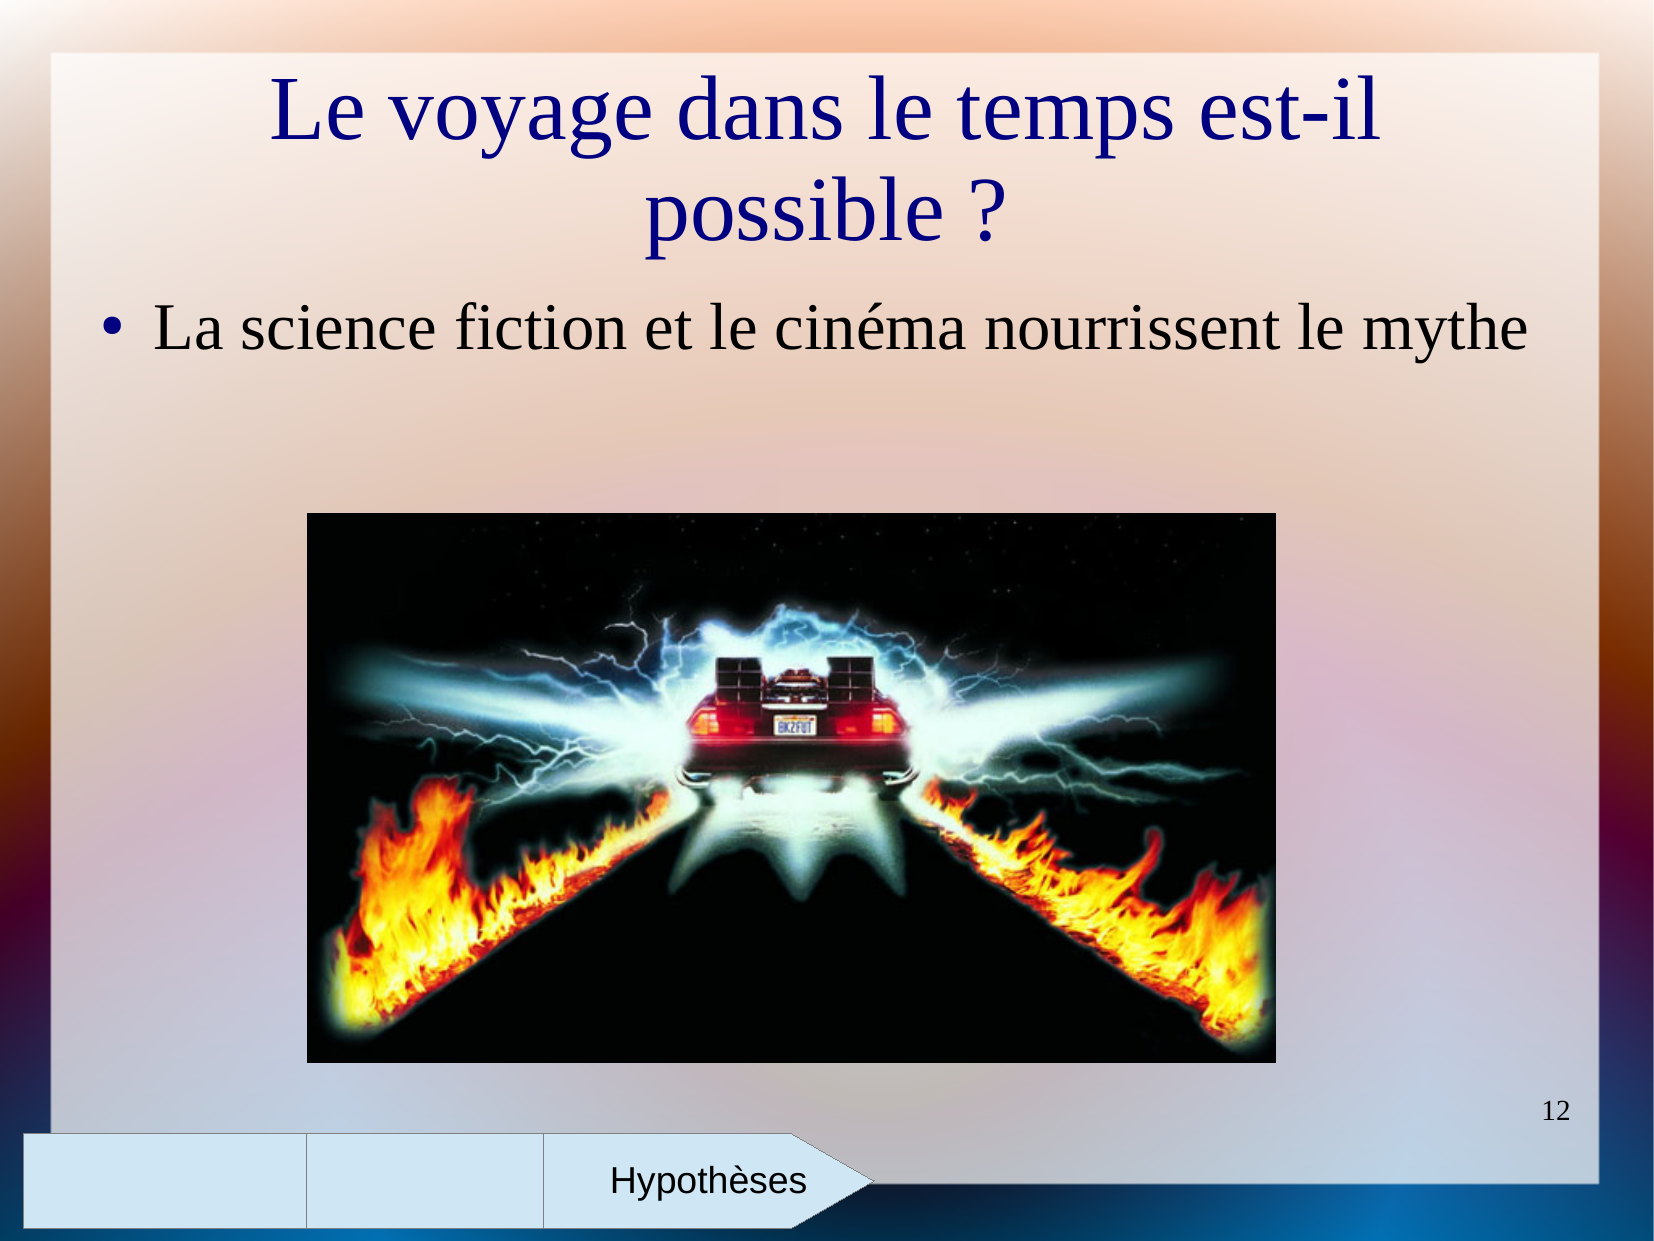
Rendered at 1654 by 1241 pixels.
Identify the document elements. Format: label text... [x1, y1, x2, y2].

text_box [23, 1133, 543, 1229]
title Le voyage dans le temps est-il possible ? [82, 55, 1571, 263]
list La science fiction et le cinéma nourrissent le mythe [82, 290, 1571, 1109]
text_box Hypothèses [543, 1133, 875, 1229]
picture [0, 0, 1654, 1241]
